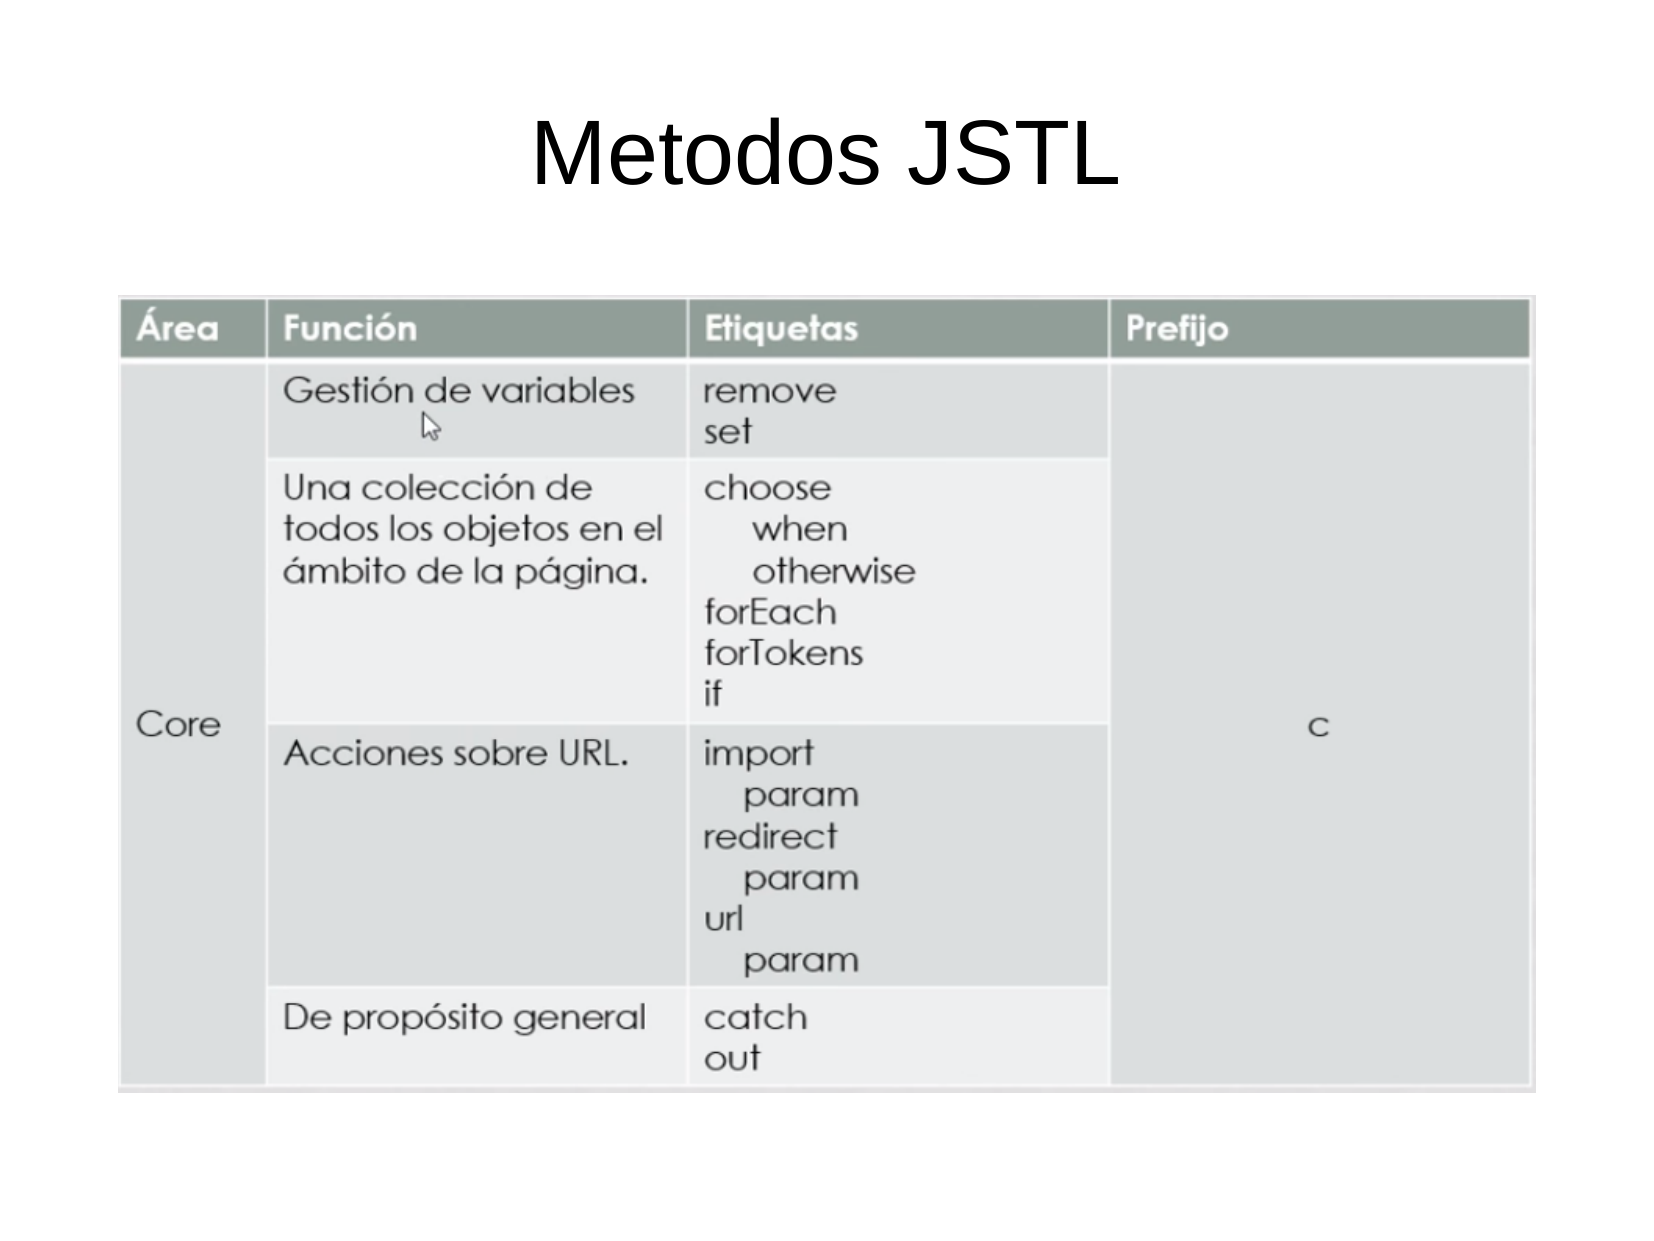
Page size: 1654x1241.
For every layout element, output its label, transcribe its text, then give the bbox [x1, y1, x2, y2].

title Metodos JSTL [82, 49, 1571, 257]
picture [118, 295, 1536, 1093]
